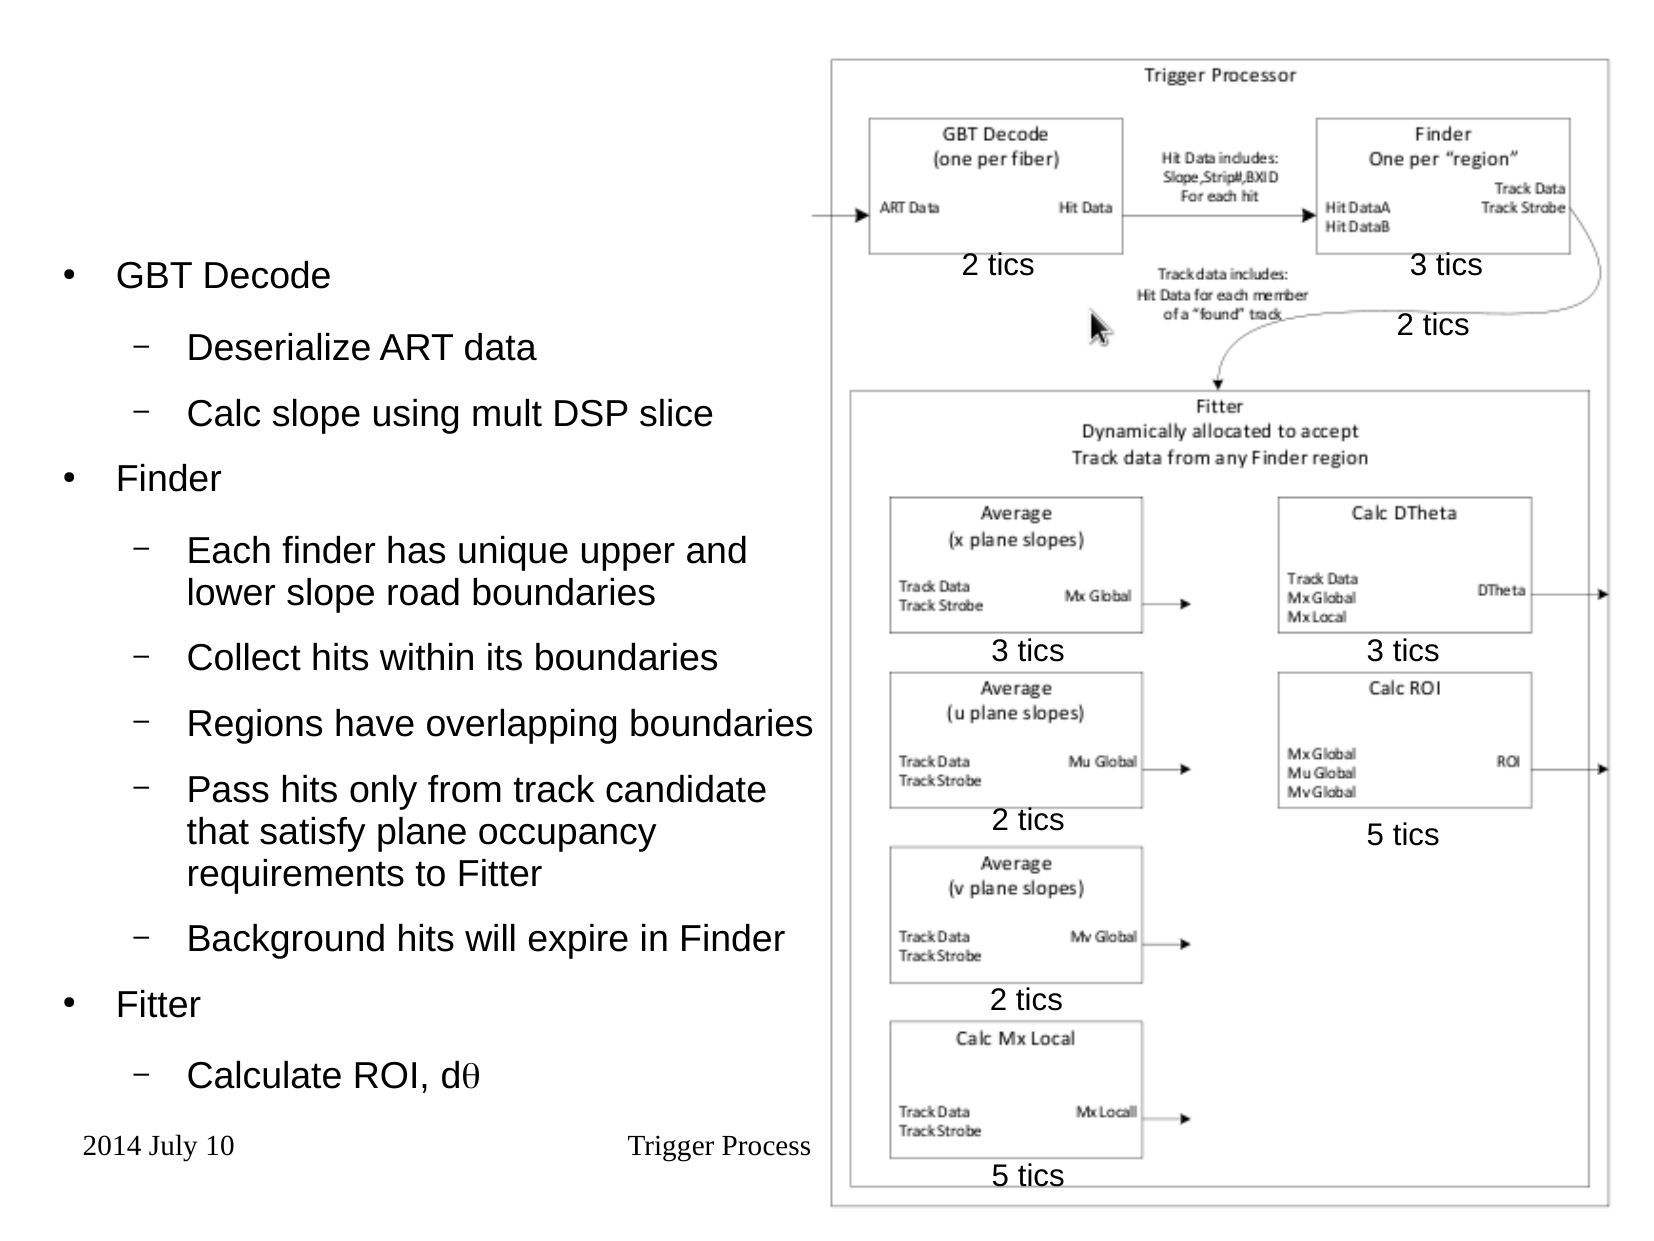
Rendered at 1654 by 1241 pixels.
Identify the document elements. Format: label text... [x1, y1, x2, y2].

text_box 2 tics [975, 975, 1079, 1026]
text_box 2 tics [1381, 300, 1486, 351]
text_box 5 tics [976, 1150, 1081, 1201]
text_box 3 tics [1395, 240, 1499, 291]
picture [810, 42, 1636, 1231]
text_box 3 tics [1351, 625, 1456, 676]
list GBT Decode Deserialize ART data Calc slope using mult DSP slice Finder Each finder has unique upper and lower slope road boundaries Collect hits within its boundaries Regions have overlapping boundaries Pass hits only from track candidate that satisfy plane occupancy requirements to Fitter Background hits will expire in Finder Fitter Calculate ROI, dq [45, 255, 841, 1141]
text_box 2 tics [946, 240, 1051, 291]
text_box 3 tics [976, 625, 1080, 676]
text_box 2 tics [976, 795, 1081, 846]
text_box 5 tics [1351, 810, 1456, 861]
